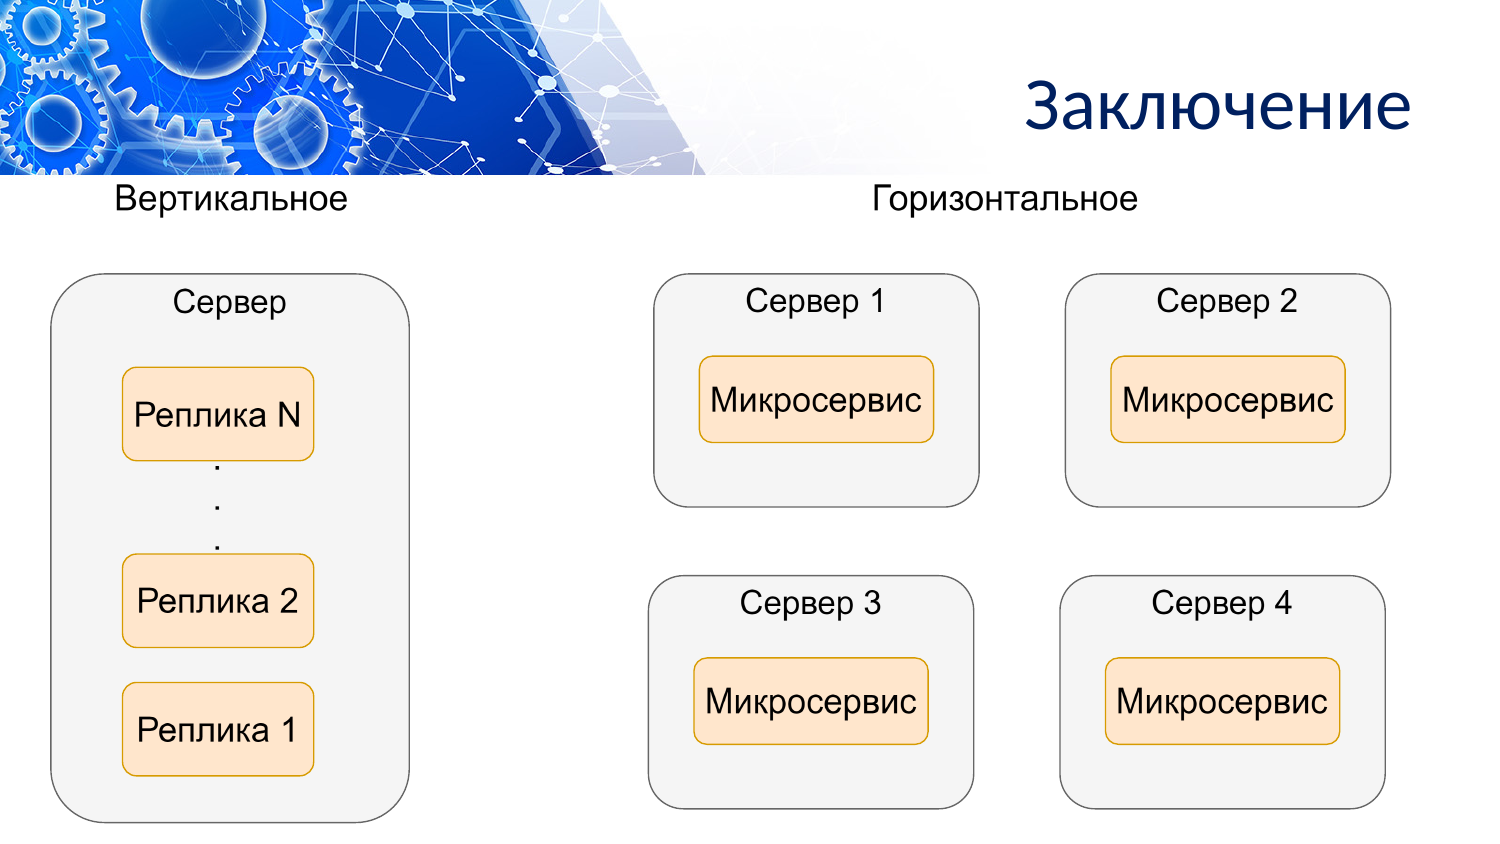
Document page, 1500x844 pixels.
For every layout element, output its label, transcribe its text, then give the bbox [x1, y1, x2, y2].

picture [0, 0, 1500, 844]
title Заключение [73, 36, 1429, 162]
